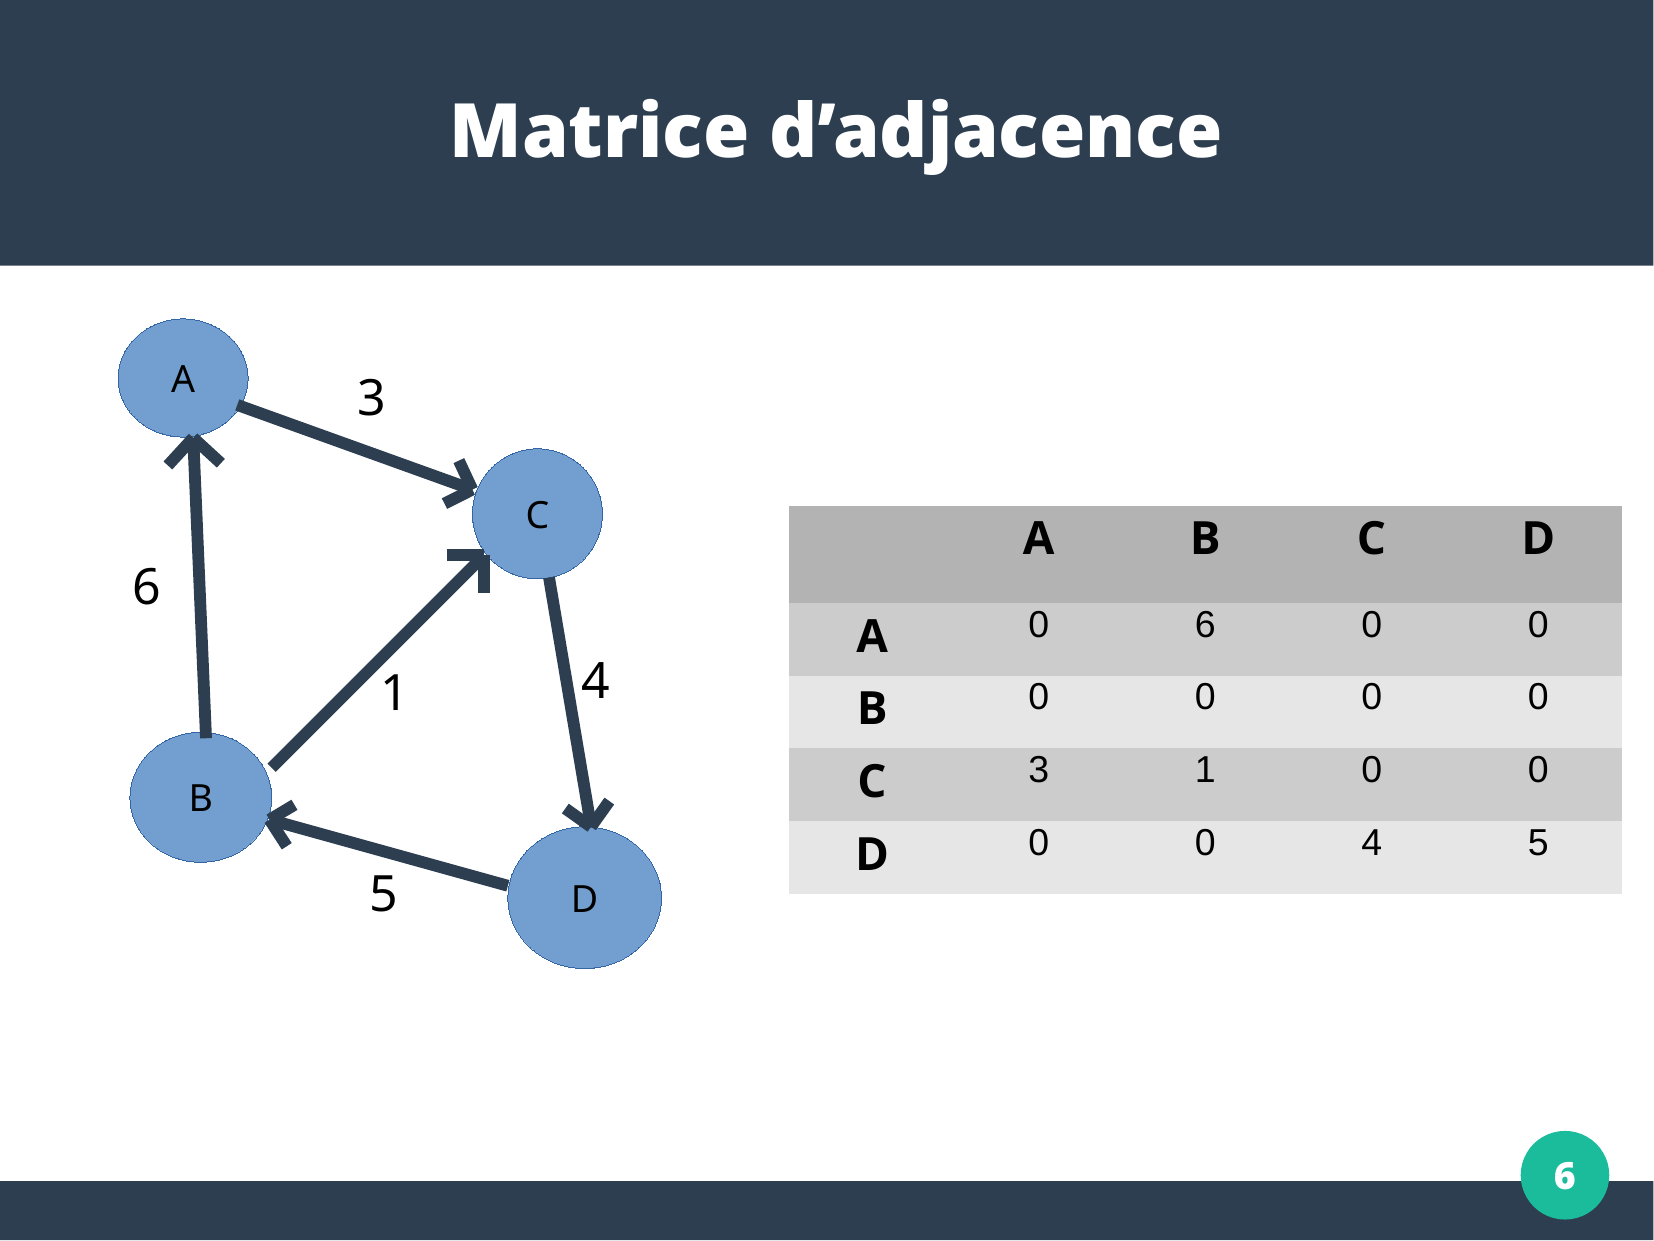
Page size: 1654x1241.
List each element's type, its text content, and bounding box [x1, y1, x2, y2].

table_cell 5 [1455, 821, 1622, 894]
table_cell 6 [1122, 603, 1288, 676]
table_cell 0 [1455, 748, 1622, 821]
table_cell A [789, 603, 955, 676]
table_cell 0 [955, 821, 1122, 894]
text_box A [118, 318, 249, 438]
text_box 3 [342, 354, 414, 438]
table_cell 0 [1122, 676, 1288, 748]
table_cell 0 [955, 676, 1122, 748]
table_cell 0 [1455, 676, 1622, 748]
table_cell 0 [1288, 603, 1455, 676]
table_cell 0 [1122, 821, 1288, 894]
text_box 6 [118, 543, 189, 627]
table_cell 1 [1122, 748, 1288, 821]
table_cell 0 [955, 603, 1122, 676]
text_box 5 [354, 850, 426, 934]
table_header B [1122, 506, 1288, 603]
table_cell 4 [1288, 821, 1455, 894]
table_header [789, 506, 955, 603]
text_box B [129, 732, 272, 863]
table_cell 3 [955, 748, 1122, 821]
table_cell 0 [1288, 676, 1455, 748]
table_header C [1288, 506, 1455, 603]
title Matrice d’adjacence [59, 49, 1595, 207]
text_box 4 [566, 637, 638, 721]
text_box 1 [366, 649, 438, 733]
text_box D [507, 826, 662, 969]
table_cell D [789, 821, 955, 894]
table_cell 0 [1288, 748, 1455, 821]
table_header D [1455, 506, 1622, 603]
table_header A [955, 506, 1122, 603]
text_box C [472, 448, 603, 579]
table_cell B [789, 676, 955, 748]
table_cell C [789, 748, 955, 821]
table_cell 0 [1455, 603, 1622, 676]
